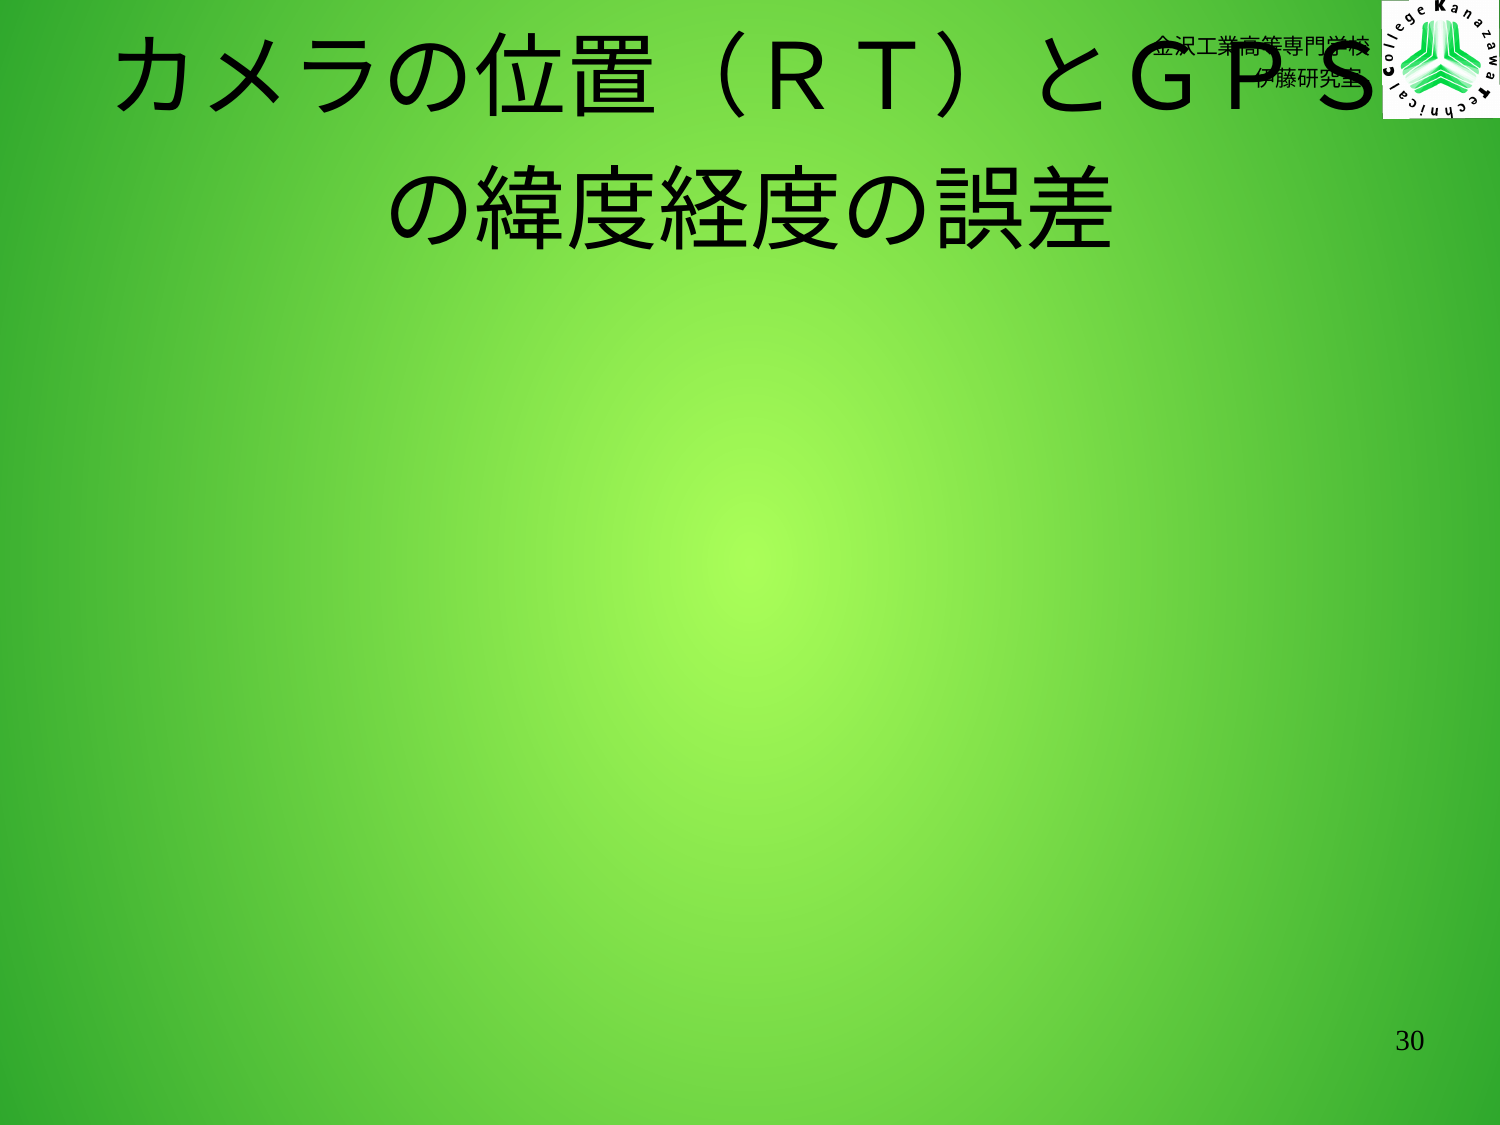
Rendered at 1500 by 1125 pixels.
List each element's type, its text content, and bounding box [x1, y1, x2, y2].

picture [1382, 0, 1500, 118]
title カメラの位置（ＲＴ）とＧＰＳの緯度経度の誤差 [75, 32, 1426, 239]
